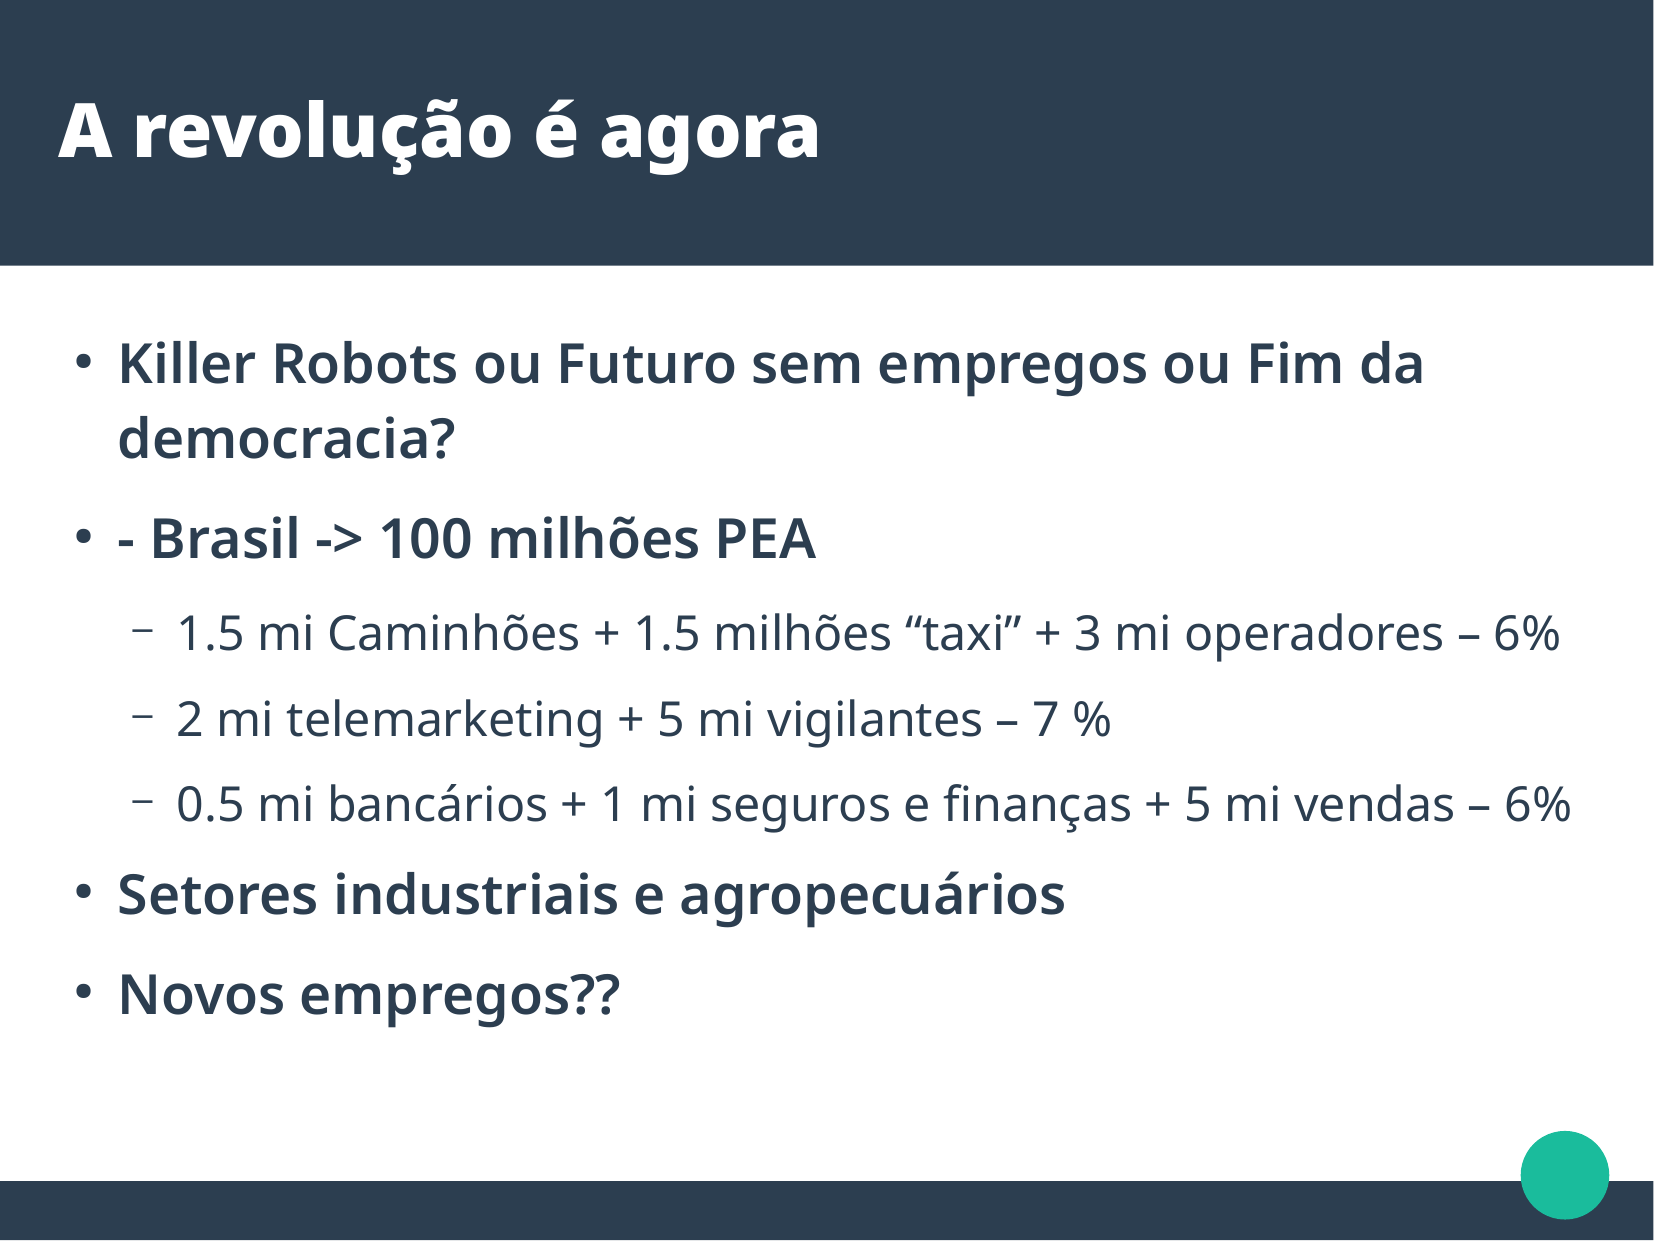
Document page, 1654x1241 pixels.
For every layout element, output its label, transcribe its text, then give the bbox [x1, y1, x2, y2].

list Killer Robots ou Futuro sem empregos ou Fim da democracia? - Brasil -> 100 milhões PEA 1.5 mi Caminhões + 1.5 milhões “taxi” + 3 mi operadores – 6% 2 mi telemarketing + 5 mi vigilantes – 7 % 0.5 mi bancários + 1 mi seguros e finanças + 5 mi vendas – 6% Setores industriais e agropecuários Novos empregos?? [59, 324, 1595, 1152]
title A revolução é agora [59, 49, 1595, 207]
